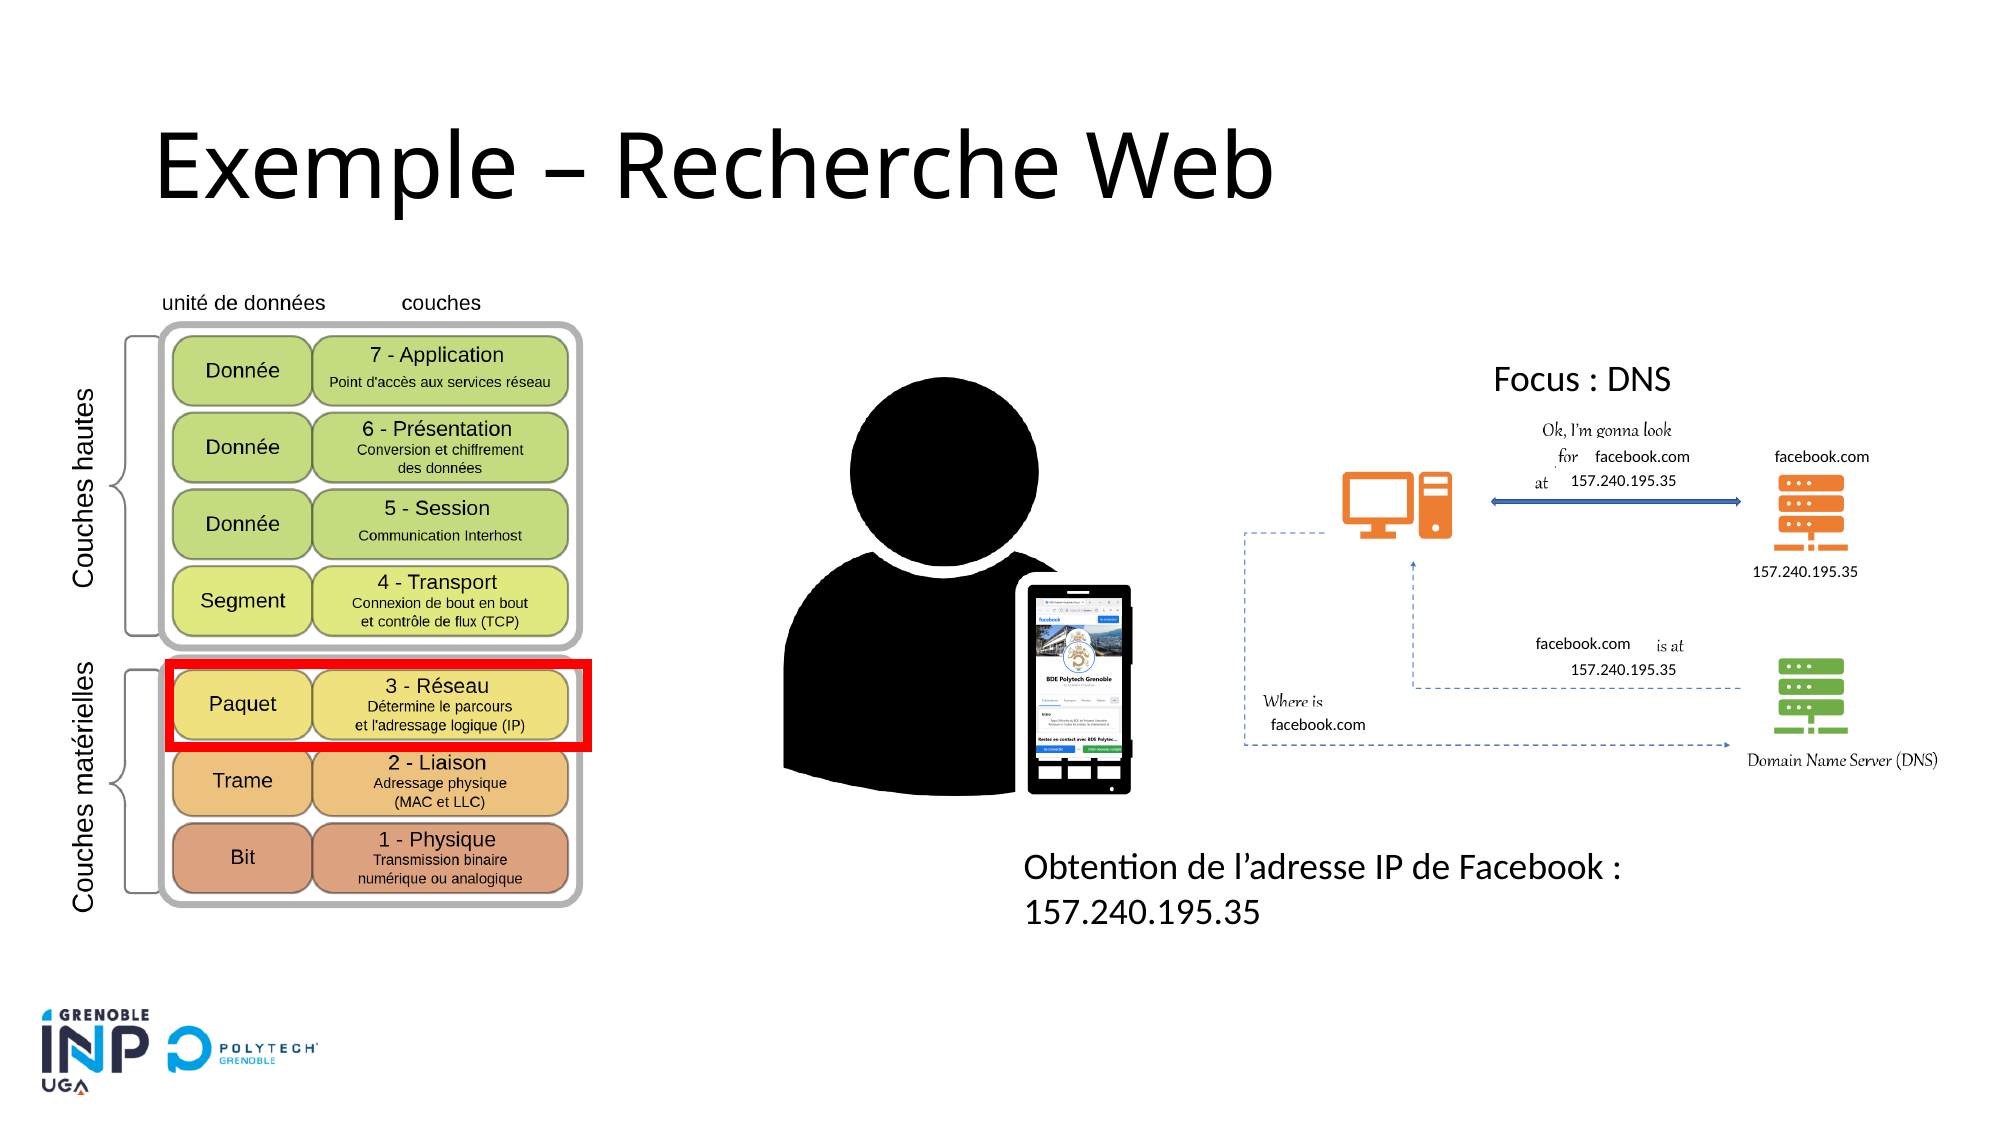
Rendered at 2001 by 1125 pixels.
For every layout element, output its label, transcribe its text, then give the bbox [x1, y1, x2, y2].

text_box 157.240.195.35 [1555, 462, 1713, 498]
picture [748, 377, 1167, 796]
picture [60, 287, 613, 938]
picture [1235, 417, 1957, 790]
text_box facebook.com [1256, 706, 1413, 742]
text_box Focus : DNS [1411, 346, 1754, 407]
text_box facebook.com [1760, 438, 1917, 473]
picture [42, 1009, 318, 1095]
title Exemple – Recherche Web [137, 59, 1863, 278]
text_box facebook.com [1580, 438, 1738, 473]
text_box 157.240.195.35 [1737, 553, 1895, 589]
text_box 157.240.195.35 [1555, 651, 1713, 687]
text_box Obtention de l’adresse IP de Facebook : 157.240.195.35 [1008, 834, 1652, 985]
text_box facebook.com [1521, 625, 1653, 661]
